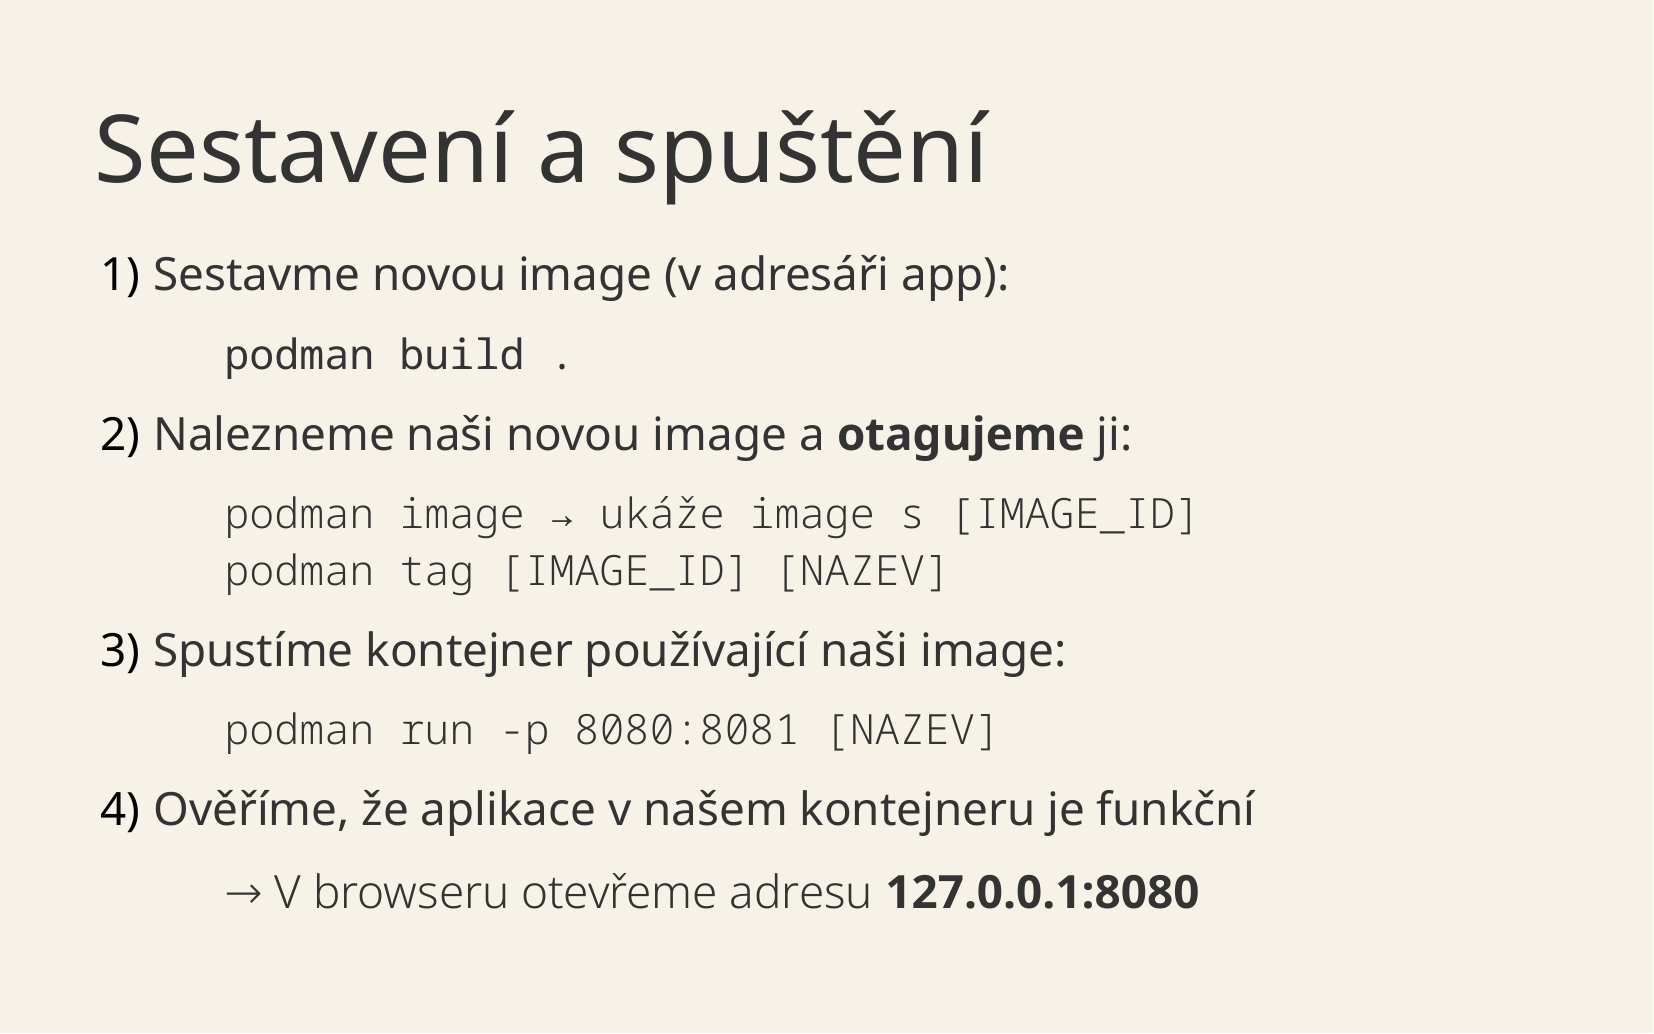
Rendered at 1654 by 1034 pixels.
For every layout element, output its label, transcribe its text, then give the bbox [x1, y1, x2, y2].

title Sestavení a spuštění [94, 83, 1426, 209]
list Sestavme novou image (v adresáři app): podman build . Nalezneme naši novou image a otagujeme ji: podman image → ukáže image s [IMAGE_ID] podman tag [IMAGE_ID] [NAZEV] Spustíme kontejner používající naši image: podman run -p 8080:8081 [NAZEV] Ověříme, že aplikace v našem kontejneru je funkční → V browseru otevřeme adresu 127.0.0.1:8080 [82, 241, 1630, 957]
